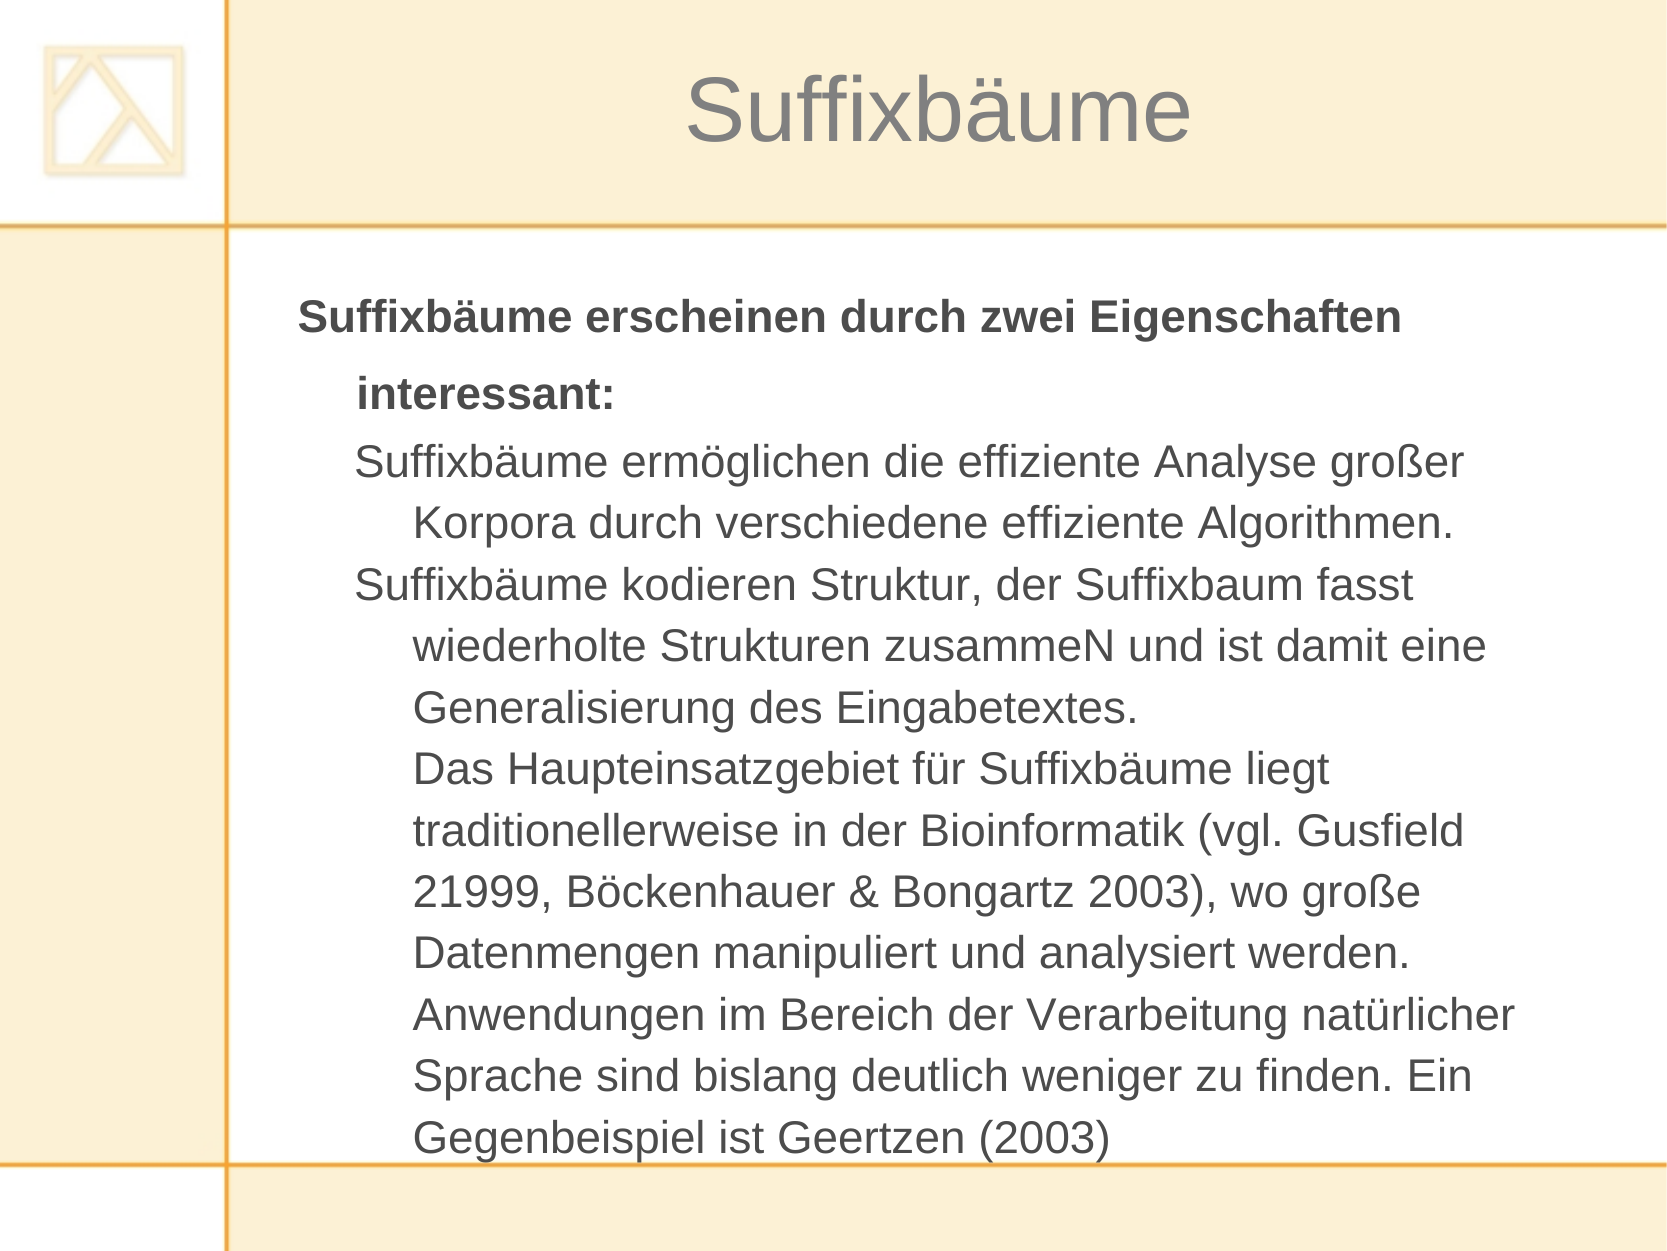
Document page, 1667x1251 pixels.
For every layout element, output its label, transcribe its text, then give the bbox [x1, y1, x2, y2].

picture [0, 0, 1667, 1251]
list Suffixbäume erscheinen durch zwei Eigenschaften interessant: Suffixbäume ermöglichen die effiziente Analyse großer Korpora durch verschiedene effiziente Algorithmen. Suffixbäume kodieren Struktur, der Suffixbaum fasst wiederholte Strukturen zusammeN und ist damit eine Generalisierung des Eingabetextes. Das Haupteinsatzgebiet für Suffixbäume liegt traditionellerweise in der Bioinformatik (vgl. Gusfield 21999, Böckenhauer & Bongartz 2003), wo große Datenmengen manipuliert und analysiert werden. Anwendungen im Bereich der Verarbeitung natürlicher Sprache sind bislang deutlich weniger zu finden. Ein Gegenbeispiel ist Geertzen (2003) [268, 265, 1611, 1182]
title Suffixbäume [268, 0, 1611, 244]
